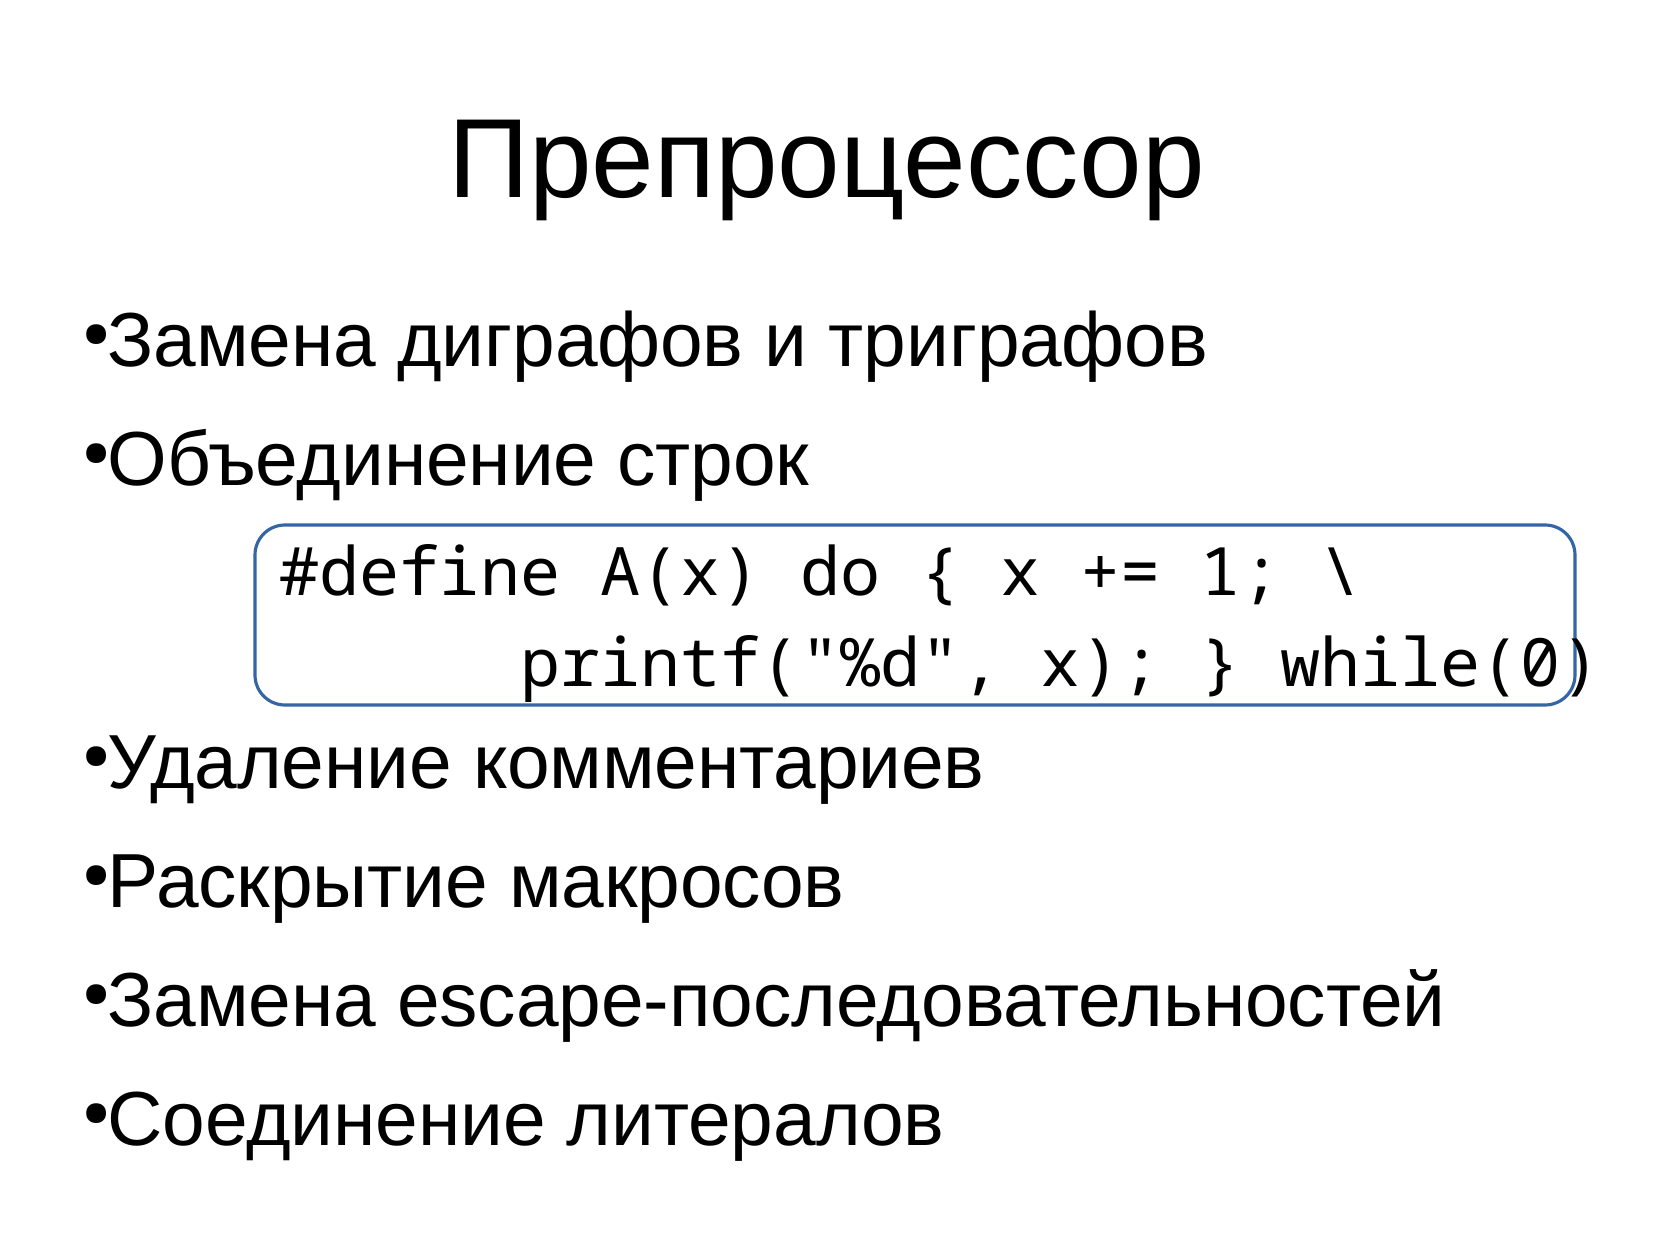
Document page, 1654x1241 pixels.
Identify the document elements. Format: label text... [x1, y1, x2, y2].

list Замена диграфов и триграфов Объединение строк Удаление комментариев Раскрытие макросов Замена escape-последовательностей Соединение литералов [82, 290, 1636, 1171]
title Препроцессор [82, 49, 1571, 257]
text_box #define A(x) do { x += 1; \ printf("%d", x); } while(0) [255, 525, 1576, 706]
